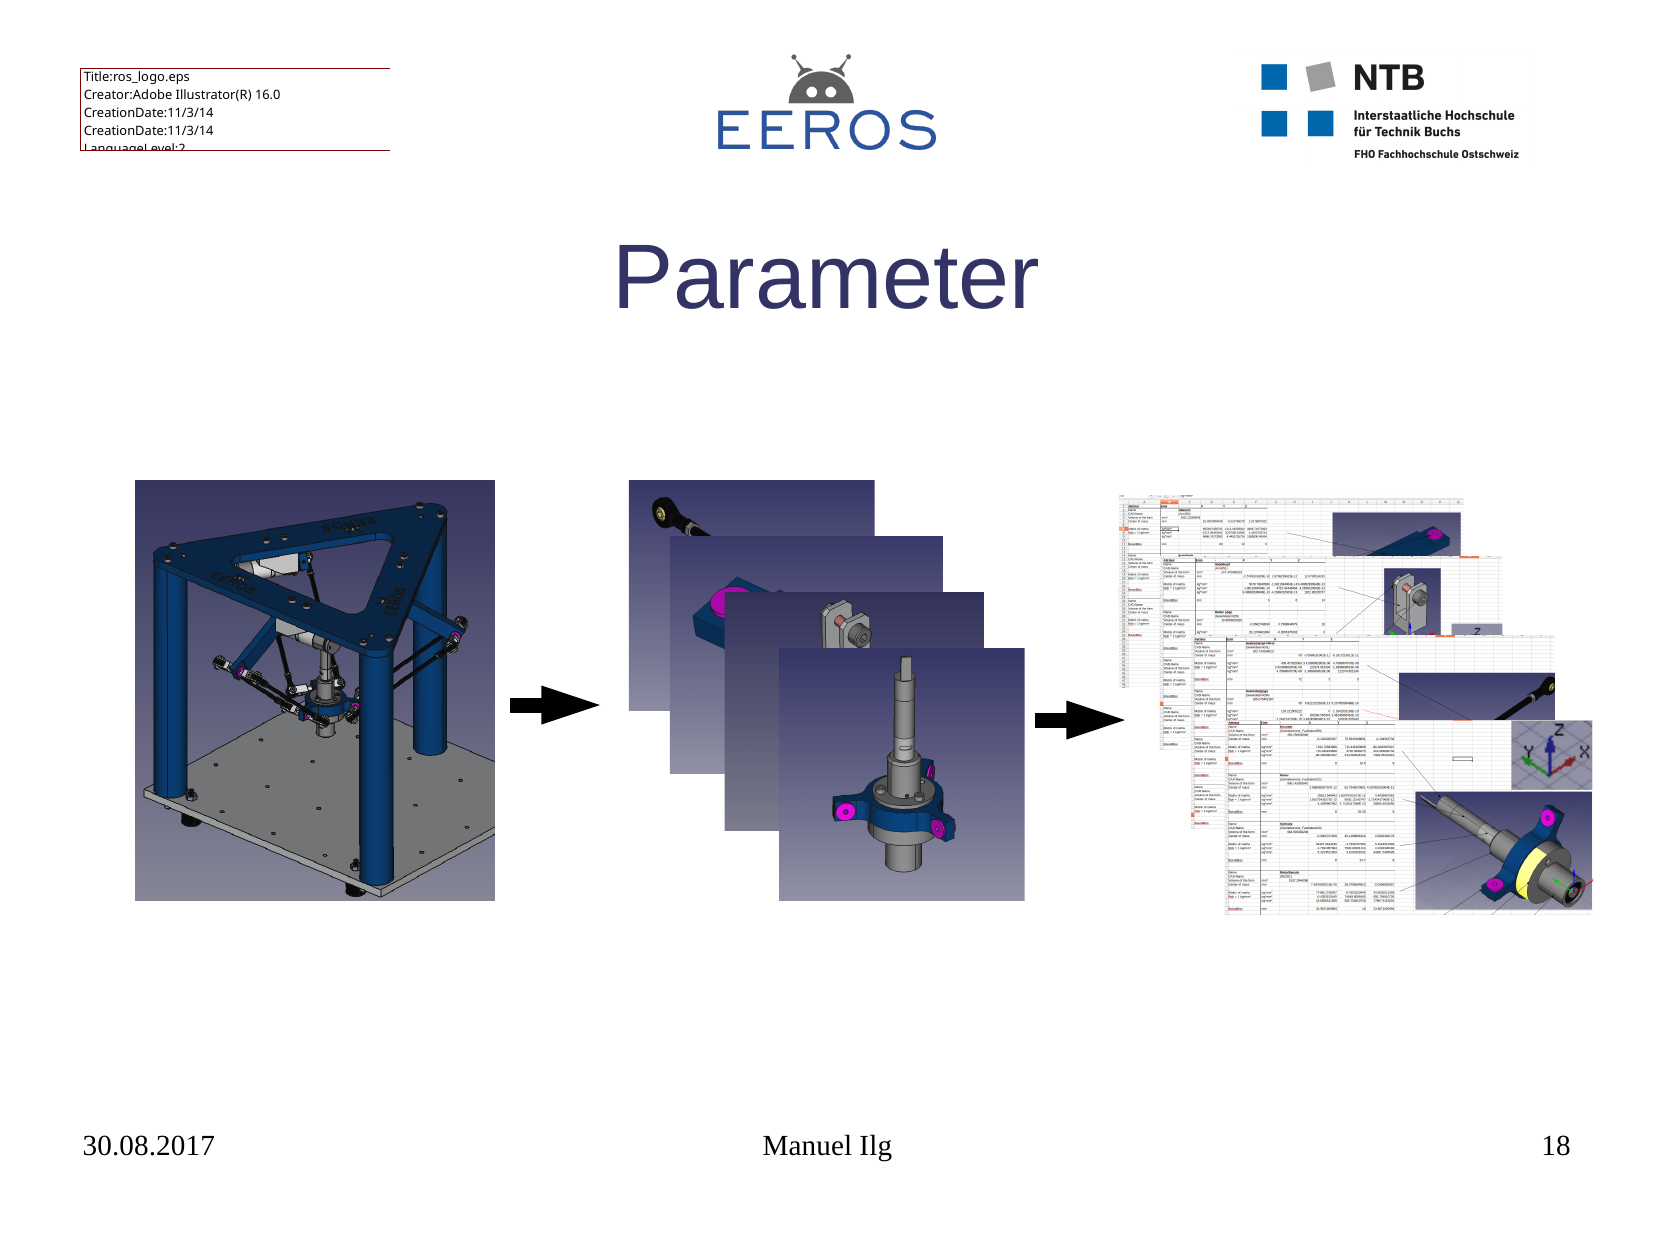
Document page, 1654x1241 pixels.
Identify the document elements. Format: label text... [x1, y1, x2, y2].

picture [718, 54, 936, 150]
picture [1118, 495, 1594, 915]
picture [1232, 48, 1531, 168]
title Parameter [82, 173, 1571, 381]
picture [628, 480, 1025, 901]
picture [135, 480, 496, 901]
